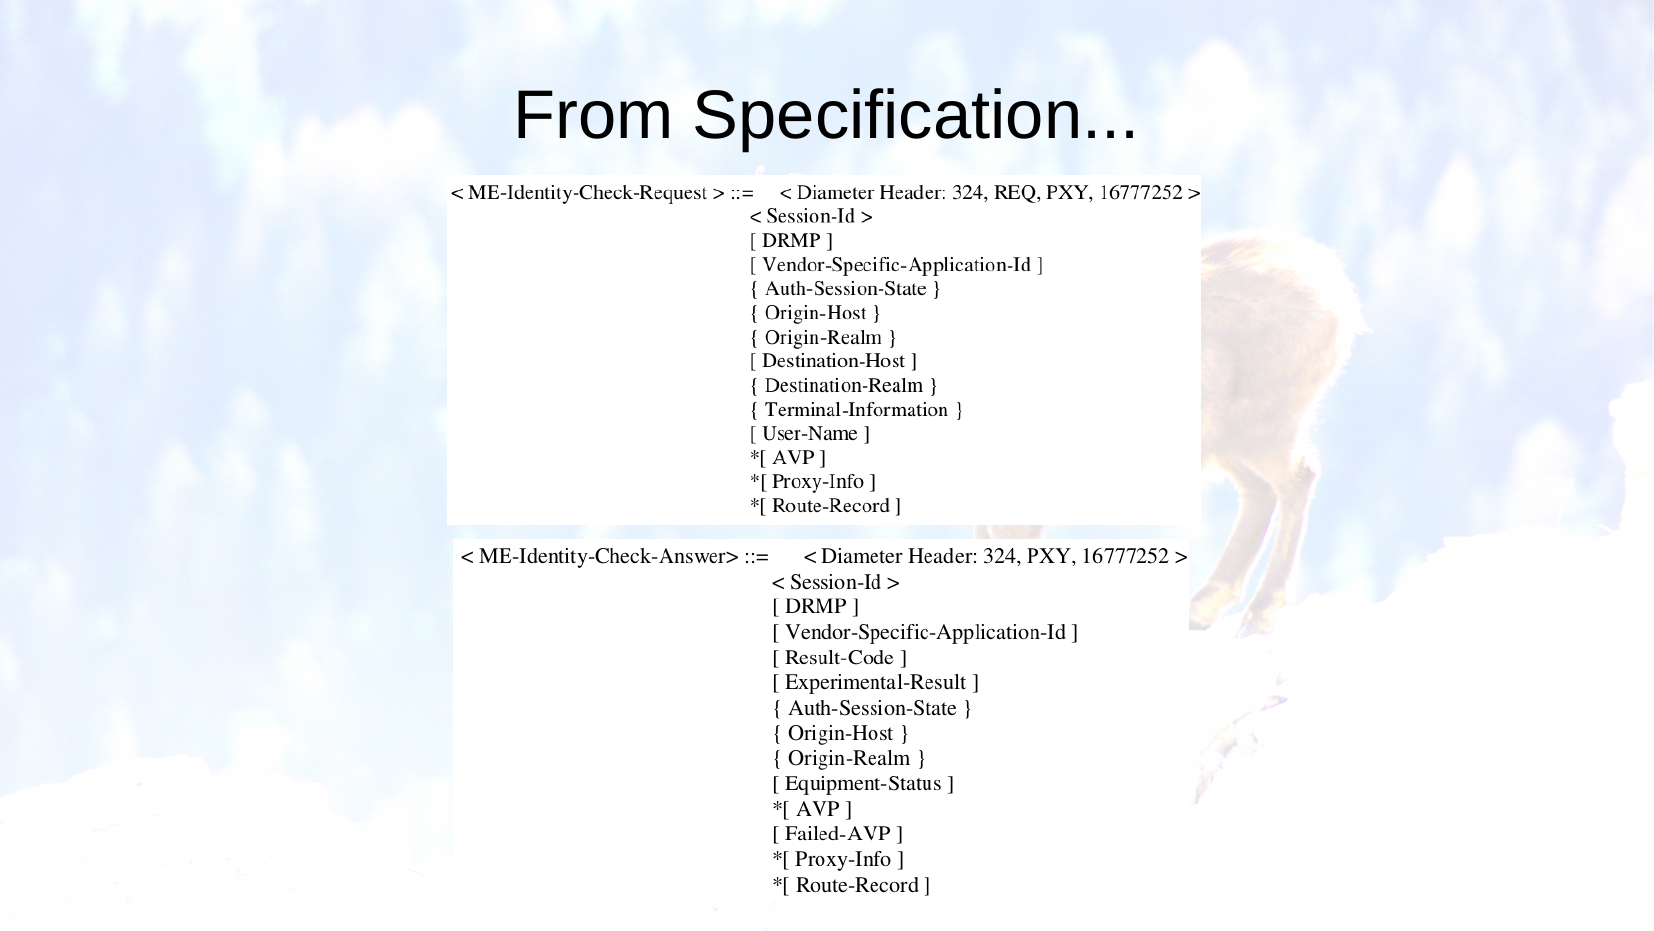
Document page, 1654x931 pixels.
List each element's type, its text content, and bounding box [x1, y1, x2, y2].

title From Specification... [82, 37, 1571, 193]
picture [0, 0, 1654, 931]
